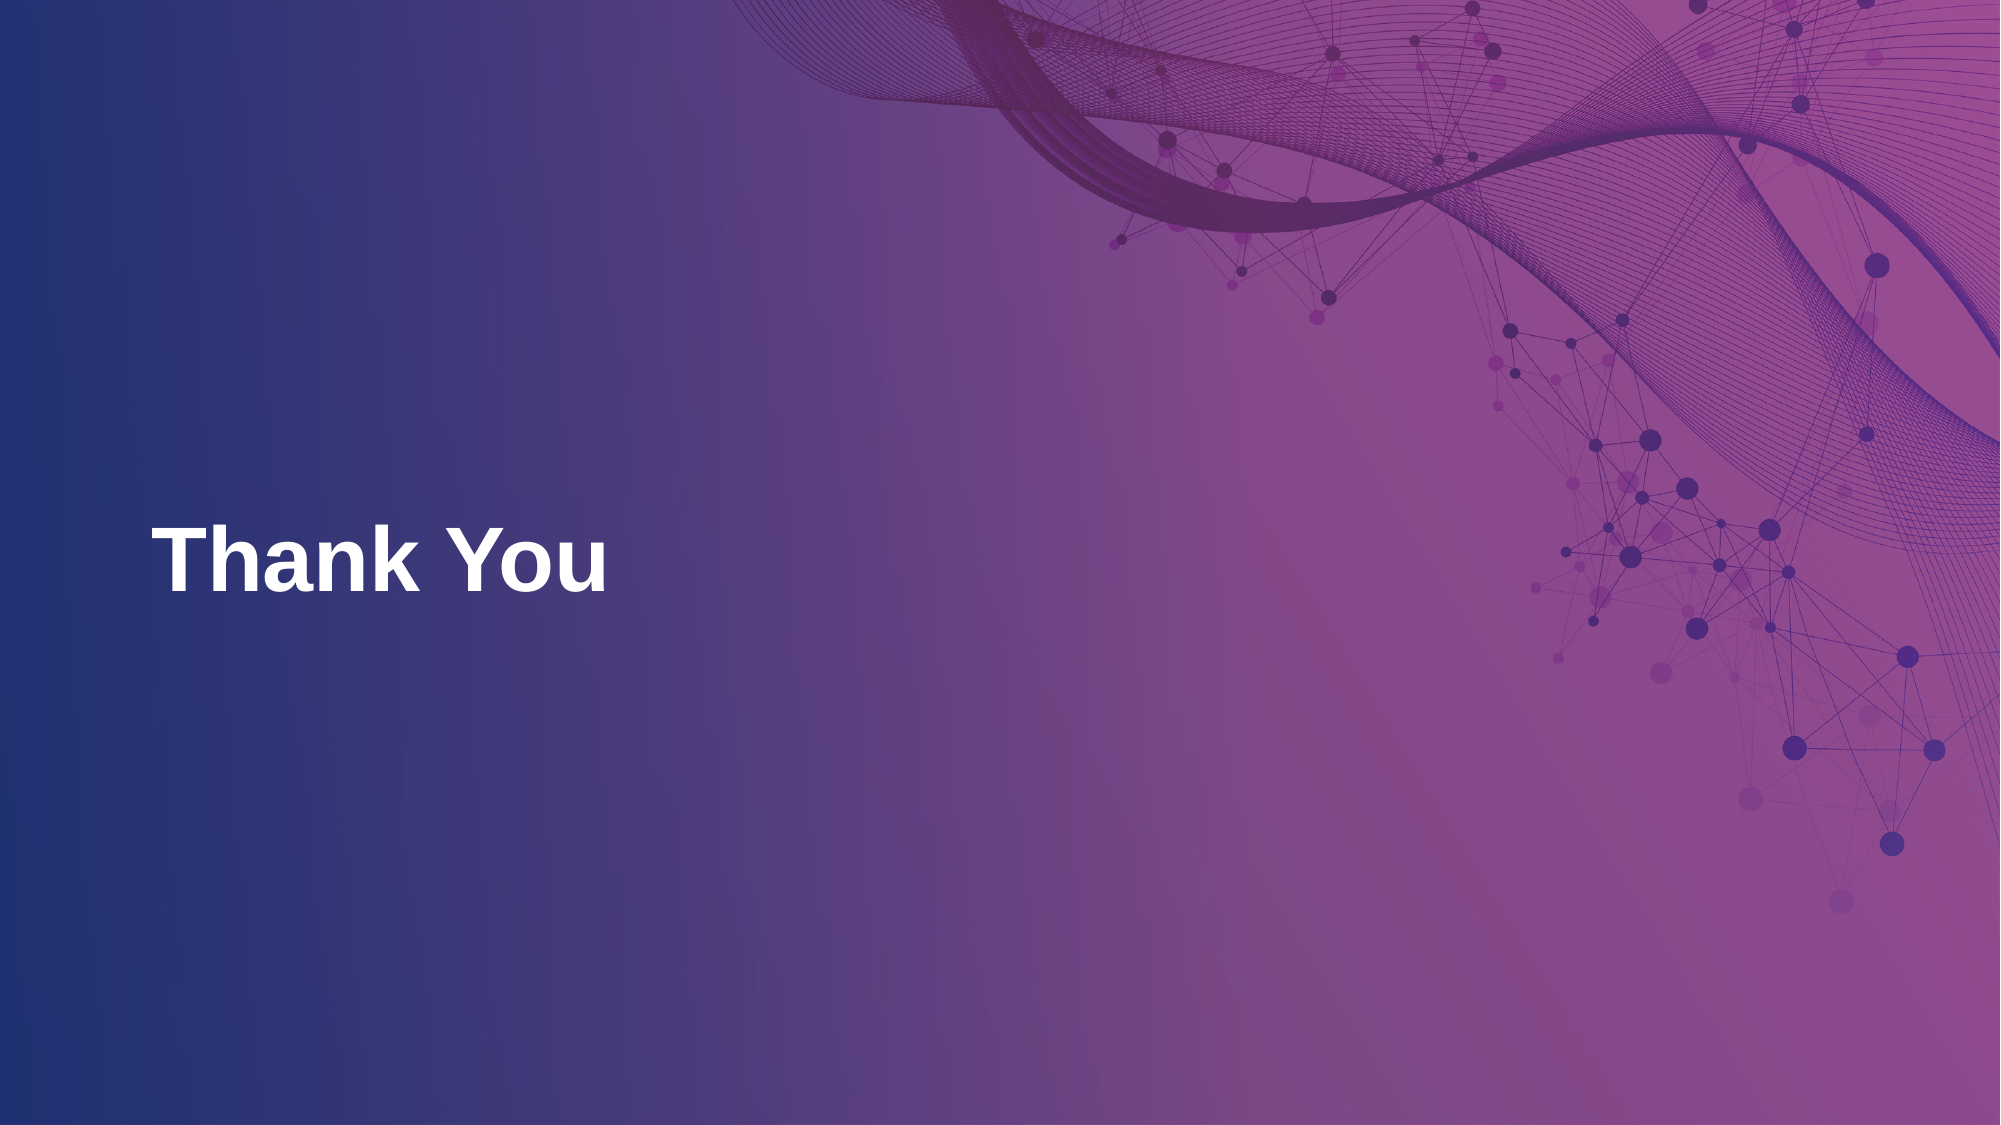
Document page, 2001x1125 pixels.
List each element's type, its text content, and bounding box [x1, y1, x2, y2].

text_box Thank You [136, 504, 1484, 853]
